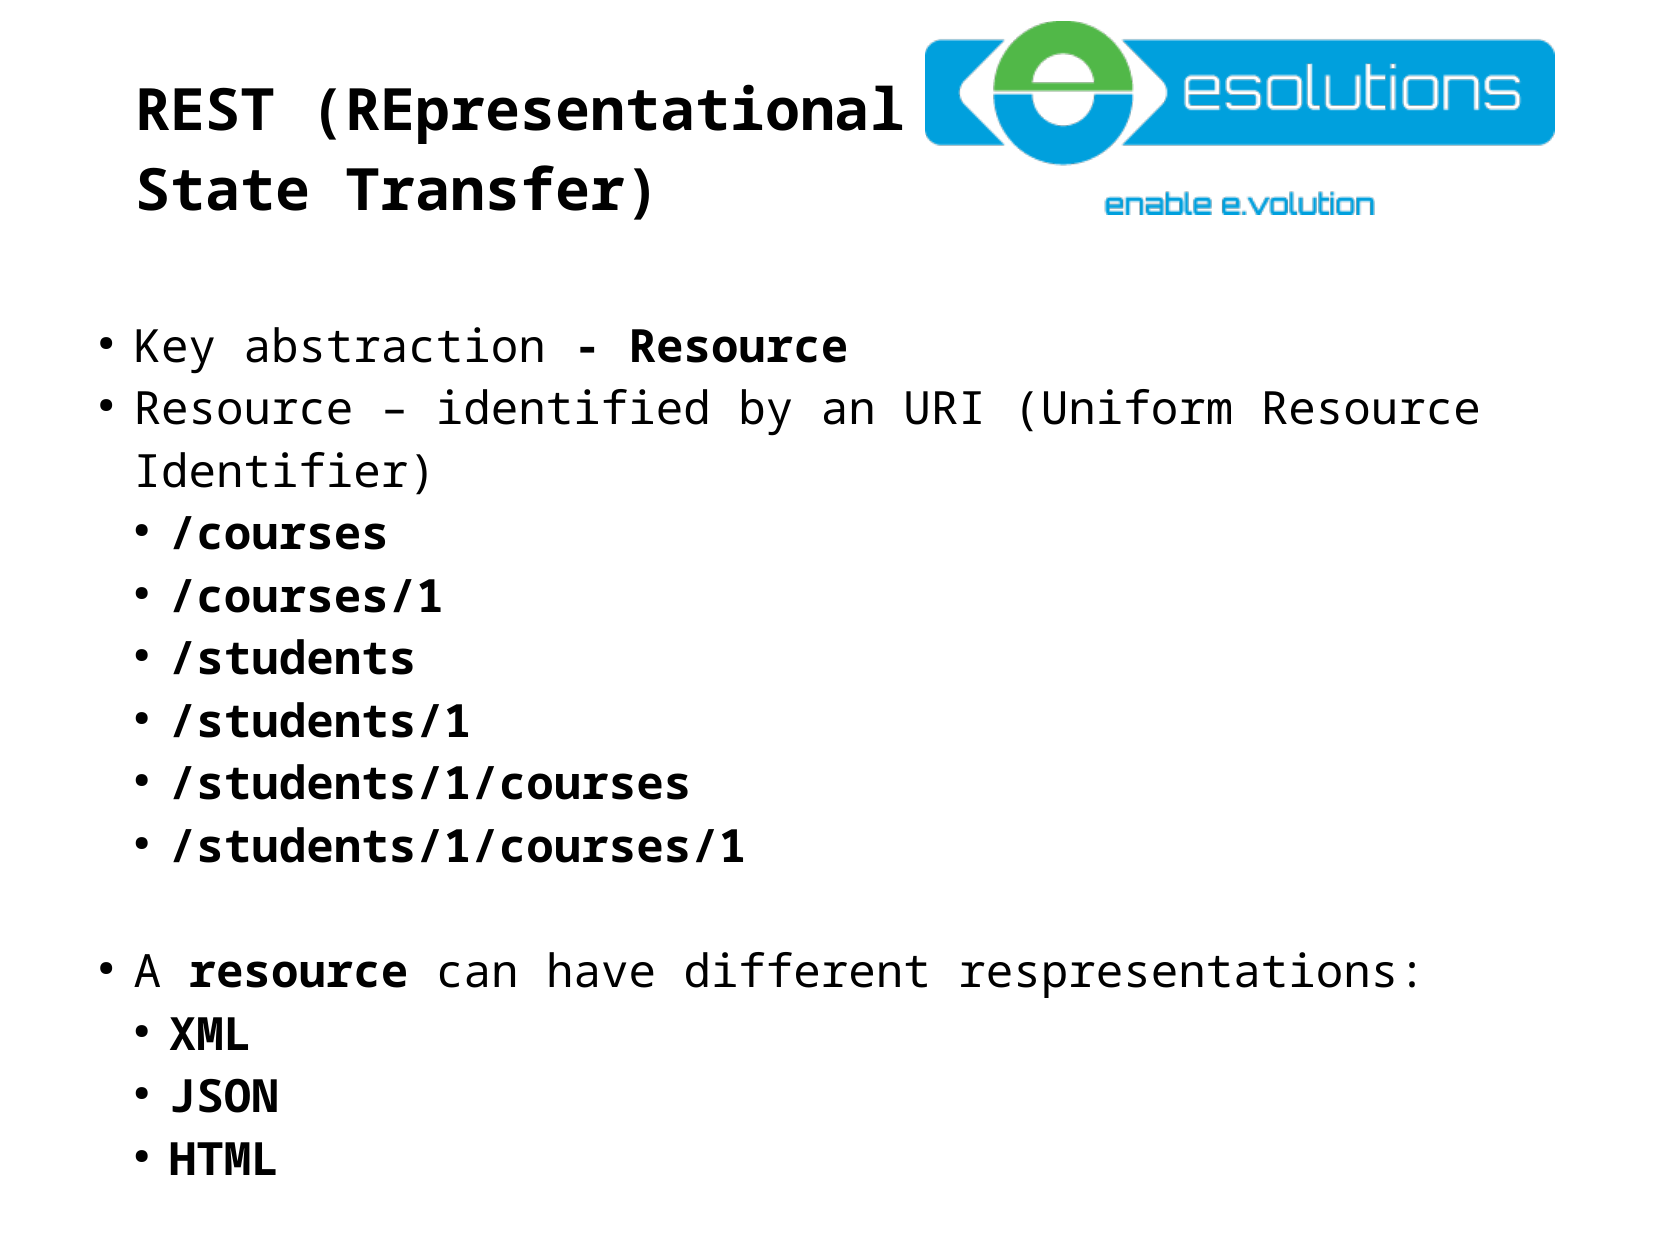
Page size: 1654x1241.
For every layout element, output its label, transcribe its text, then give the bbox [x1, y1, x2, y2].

picture [1197, 201, 1208, 205]
picture [1360, 201, 1370, 207]
picture [1130, 201, 1139, 207]
picture [1366, 64, 1385, 110]
picture [1169, 201, 1179, 207]
picture [1340, 201, 1351, 207]
text_box REST (REpresentational State Transfer) [85, 61, 926, 215]
picture [1110, 201, 1120, 205]
subtitle Key abstraction - Resource Resource – identified by an URI (Uniform Resource Identifier) /courses /courses/1 /students /students/1 /students/1/courses /students/1/courses/1 A resource can have different respresentations: XML JSON HTML [98, 207, 1579, 1232]
picture [1267, 75, 1302, 110]
picture [1325, 75, 1361, 110]
picture [1226, 75, 1261, 110]
picture [1185, 75, 1220, 110]
picture [1390, 75, 1396, 110]
picture [1403, 75, 1438, 110]
picture [1307, 64, 1319, 110]
picture [1485, 75, 1521, 110]
picture [1444, 75, 1479, 110]
picture [1226, 201, 1236, 205]
picture [925, 21, 1555, 207]
